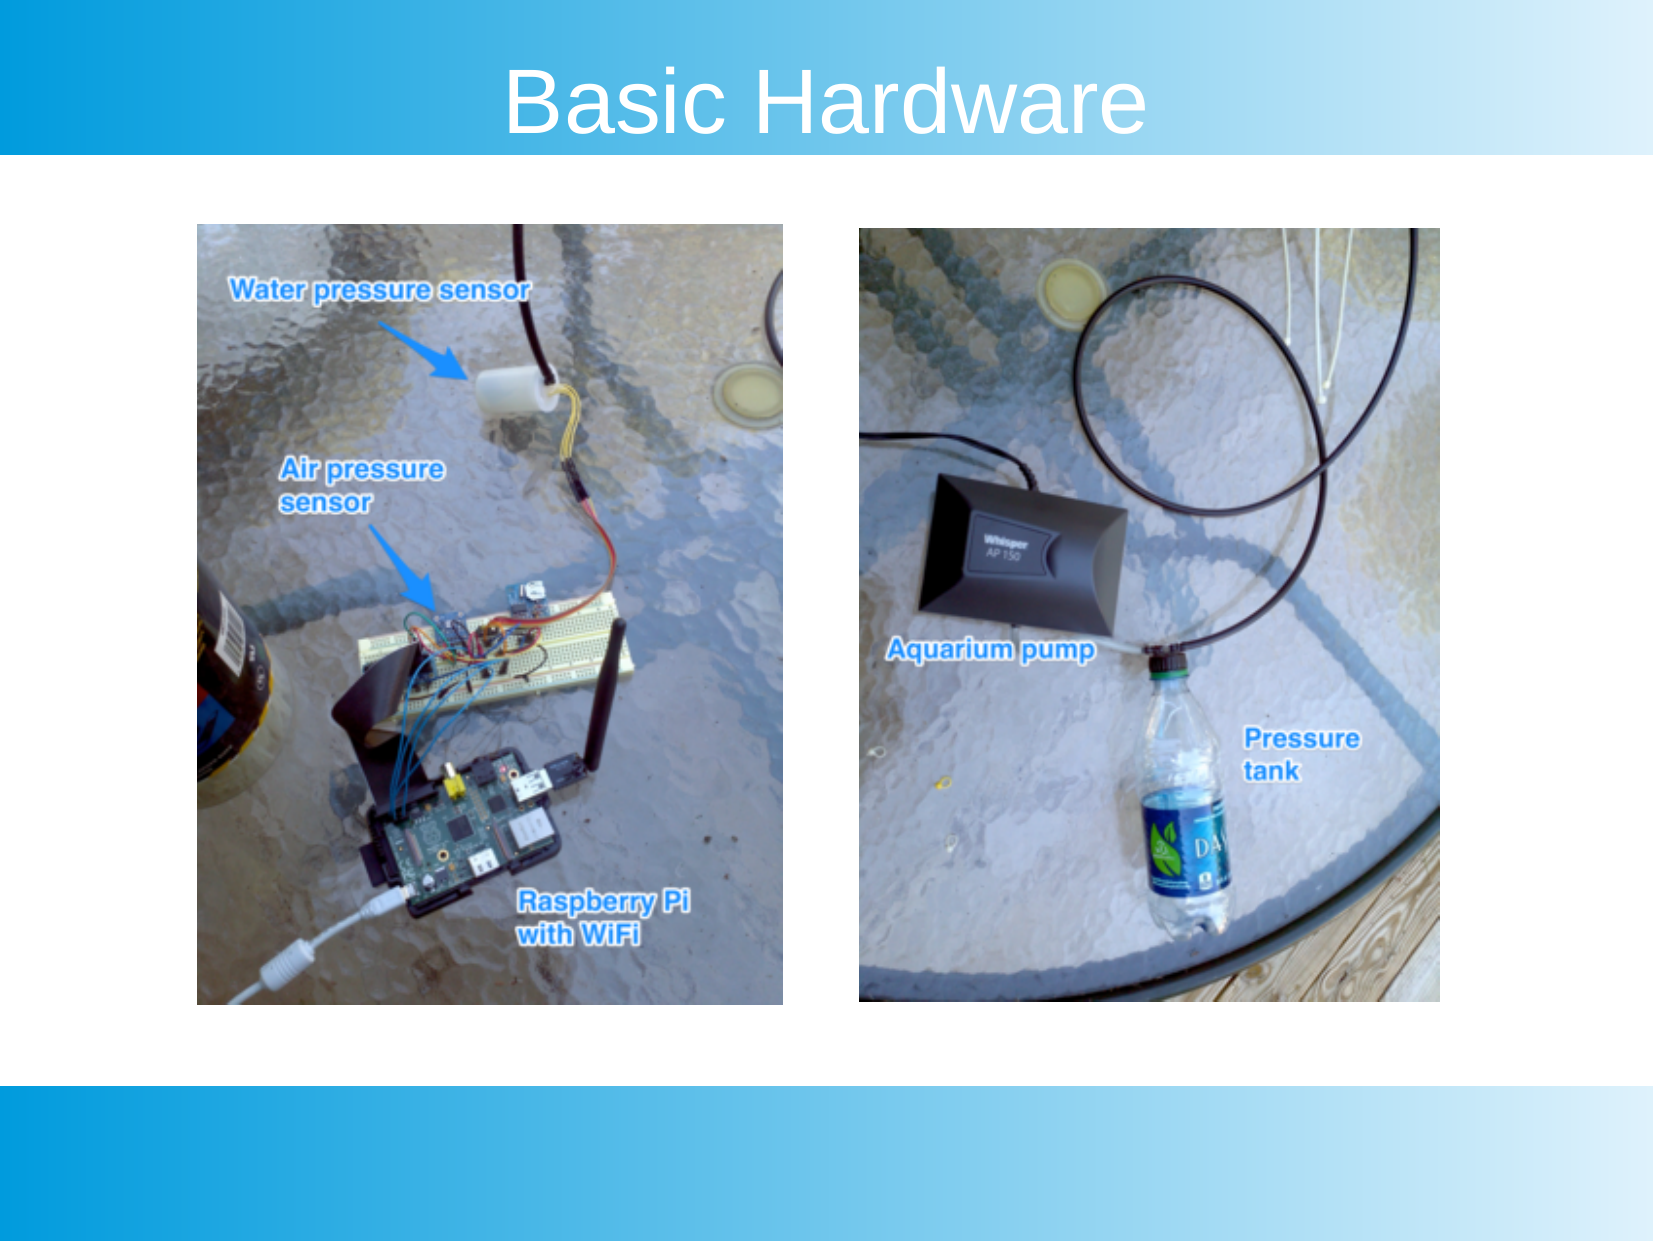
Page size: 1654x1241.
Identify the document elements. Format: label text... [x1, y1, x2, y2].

picture [197, 224, 783, 1006]
picture [859, 228, 1440, 1002]
title Basic Hardware [82, 49, 1571, 155]
